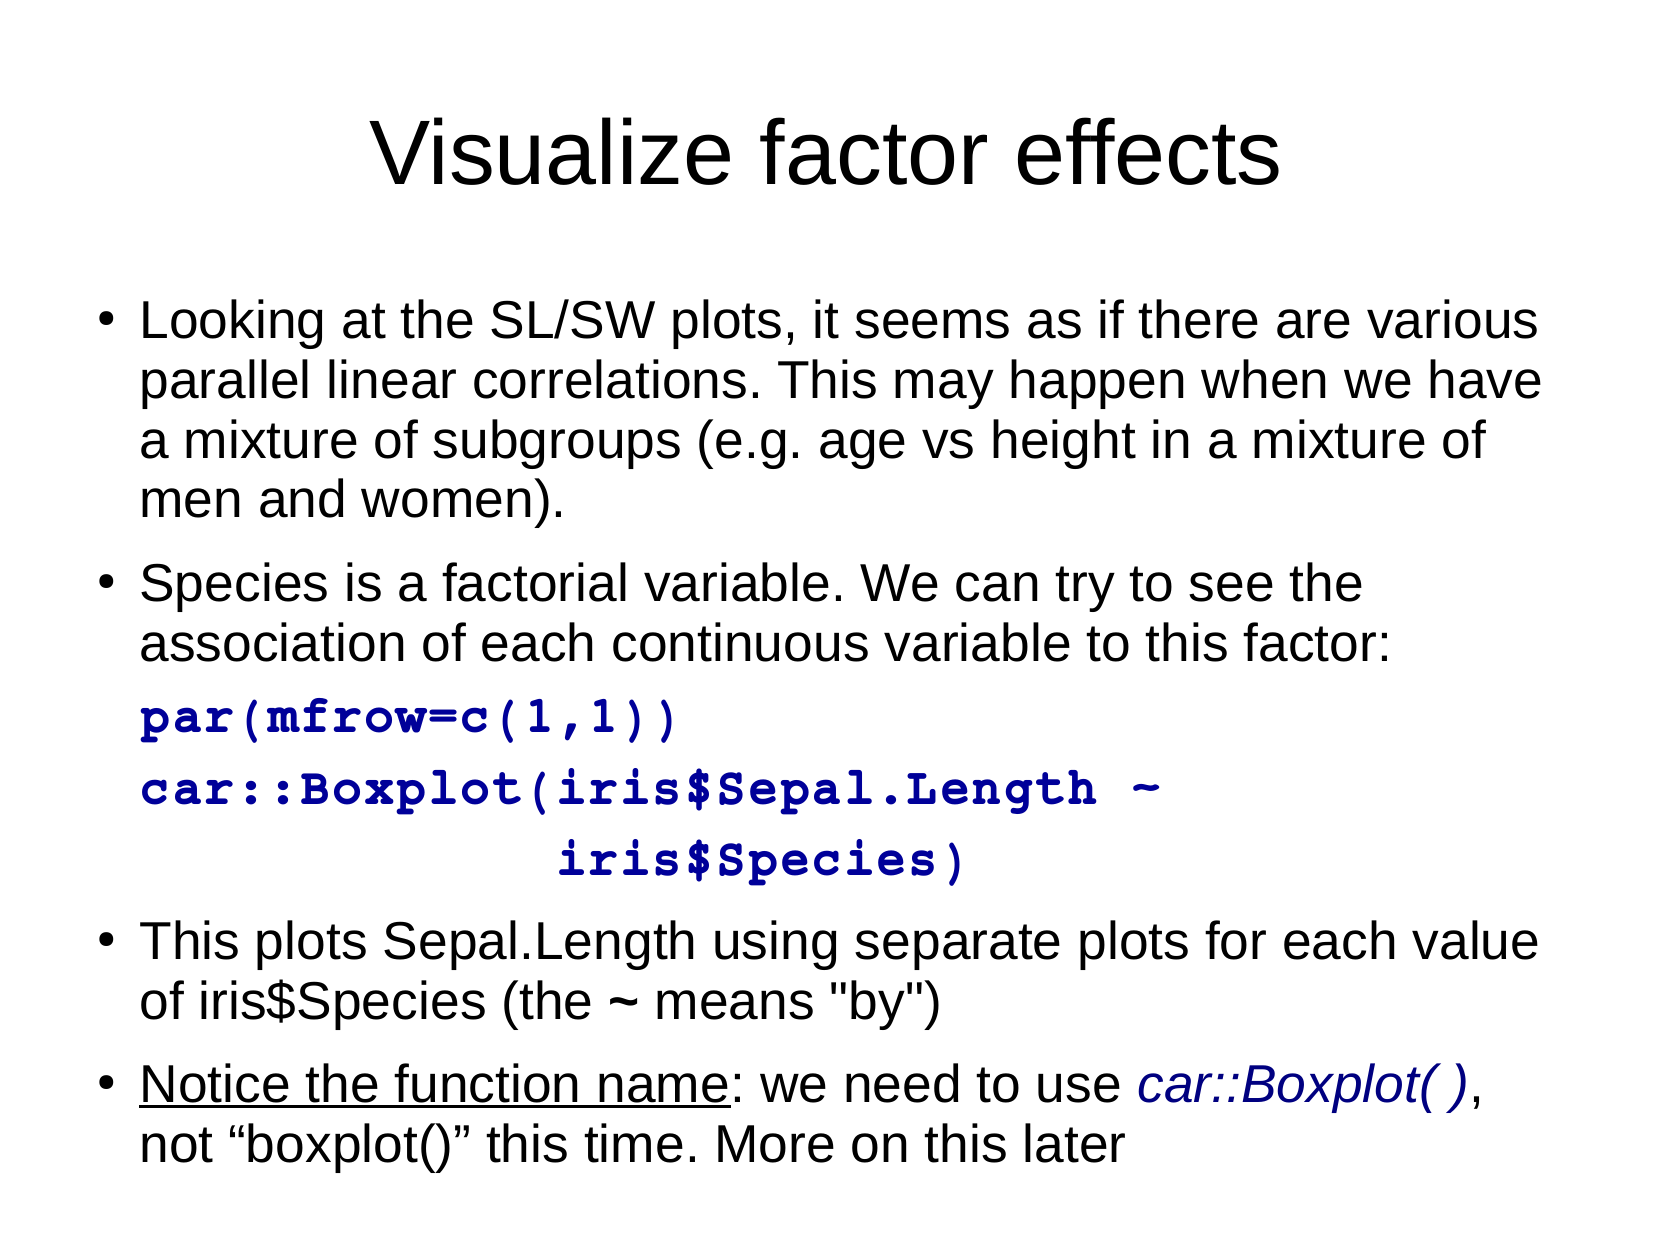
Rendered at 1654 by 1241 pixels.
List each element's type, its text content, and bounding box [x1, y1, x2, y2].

title Visualize factor effects [82, 49, 1571, 257]
list Looking at the SL/SW plots, it seems as if there are various parallel linear correlations. This may happen when we have a mixture of subgroups (e.g. age vs height in a mixture of men and women). Species is a factorial variable. We can try to see the association of each continuous variable to this factor: par(mfrow=c(1,1)) car::Boxplot(iris$Sepal.Length ~ iris$Species) This plots Sepal.Length using separate plots for each value of iris$Species (the ~ means "by") Notice the function name: we need to use car::Boxplot( ), not “boxplot()” this time. More on this later [82, 290, 1571, 1182]
